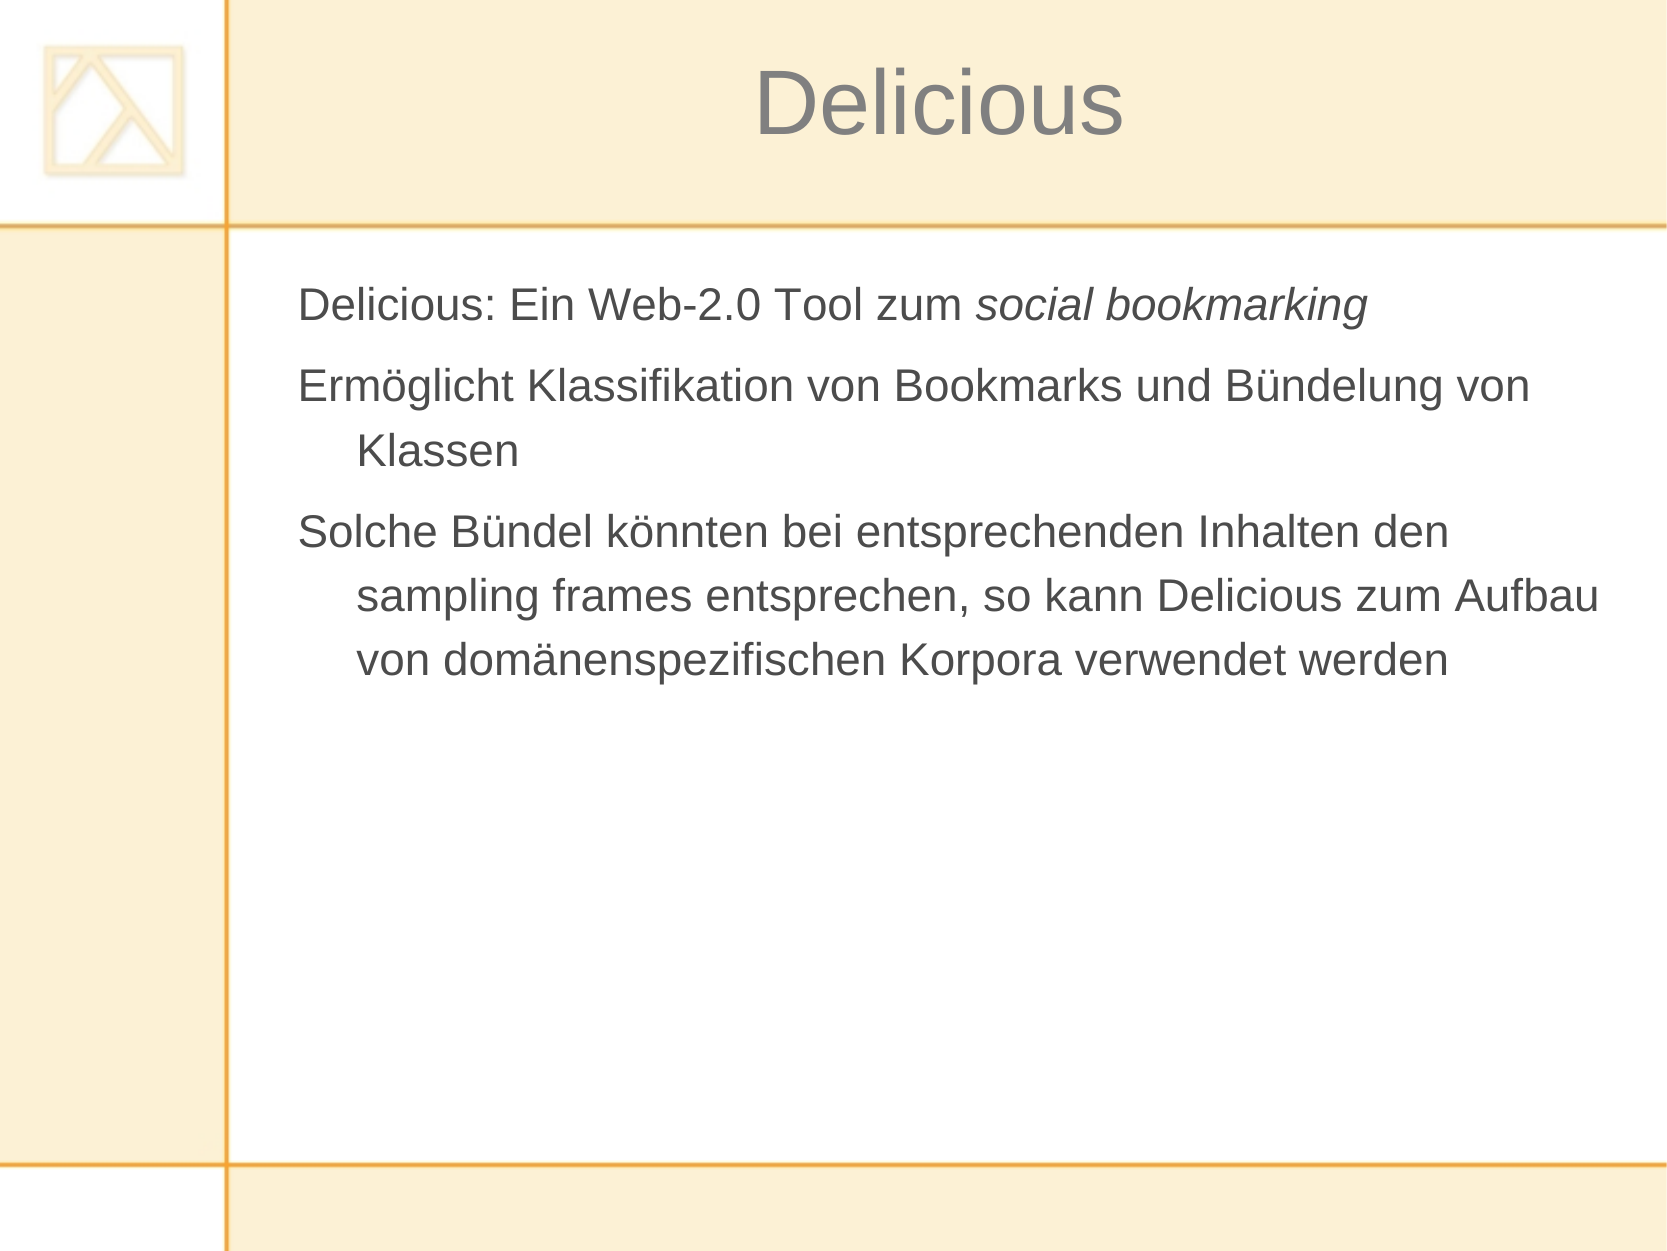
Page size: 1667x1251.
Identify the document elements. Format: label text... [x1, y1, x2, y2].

list Delicious: Ein Web-2.0 Tool zum social bookmarking Ermöglicht Klassifikation von Bookmarks und Bündelung von Klassen Solche Bündel könnten bei entsprechenden Inhalten den sampling frames entsprechen, so kann Delicious zum Aufbau von domänenspezifischen Korpora verwendet werden [268, 265, 1611, 1152]
title Delicious [268, 0, 1611, 209]
picture [0, 0, 1667, 1251]
